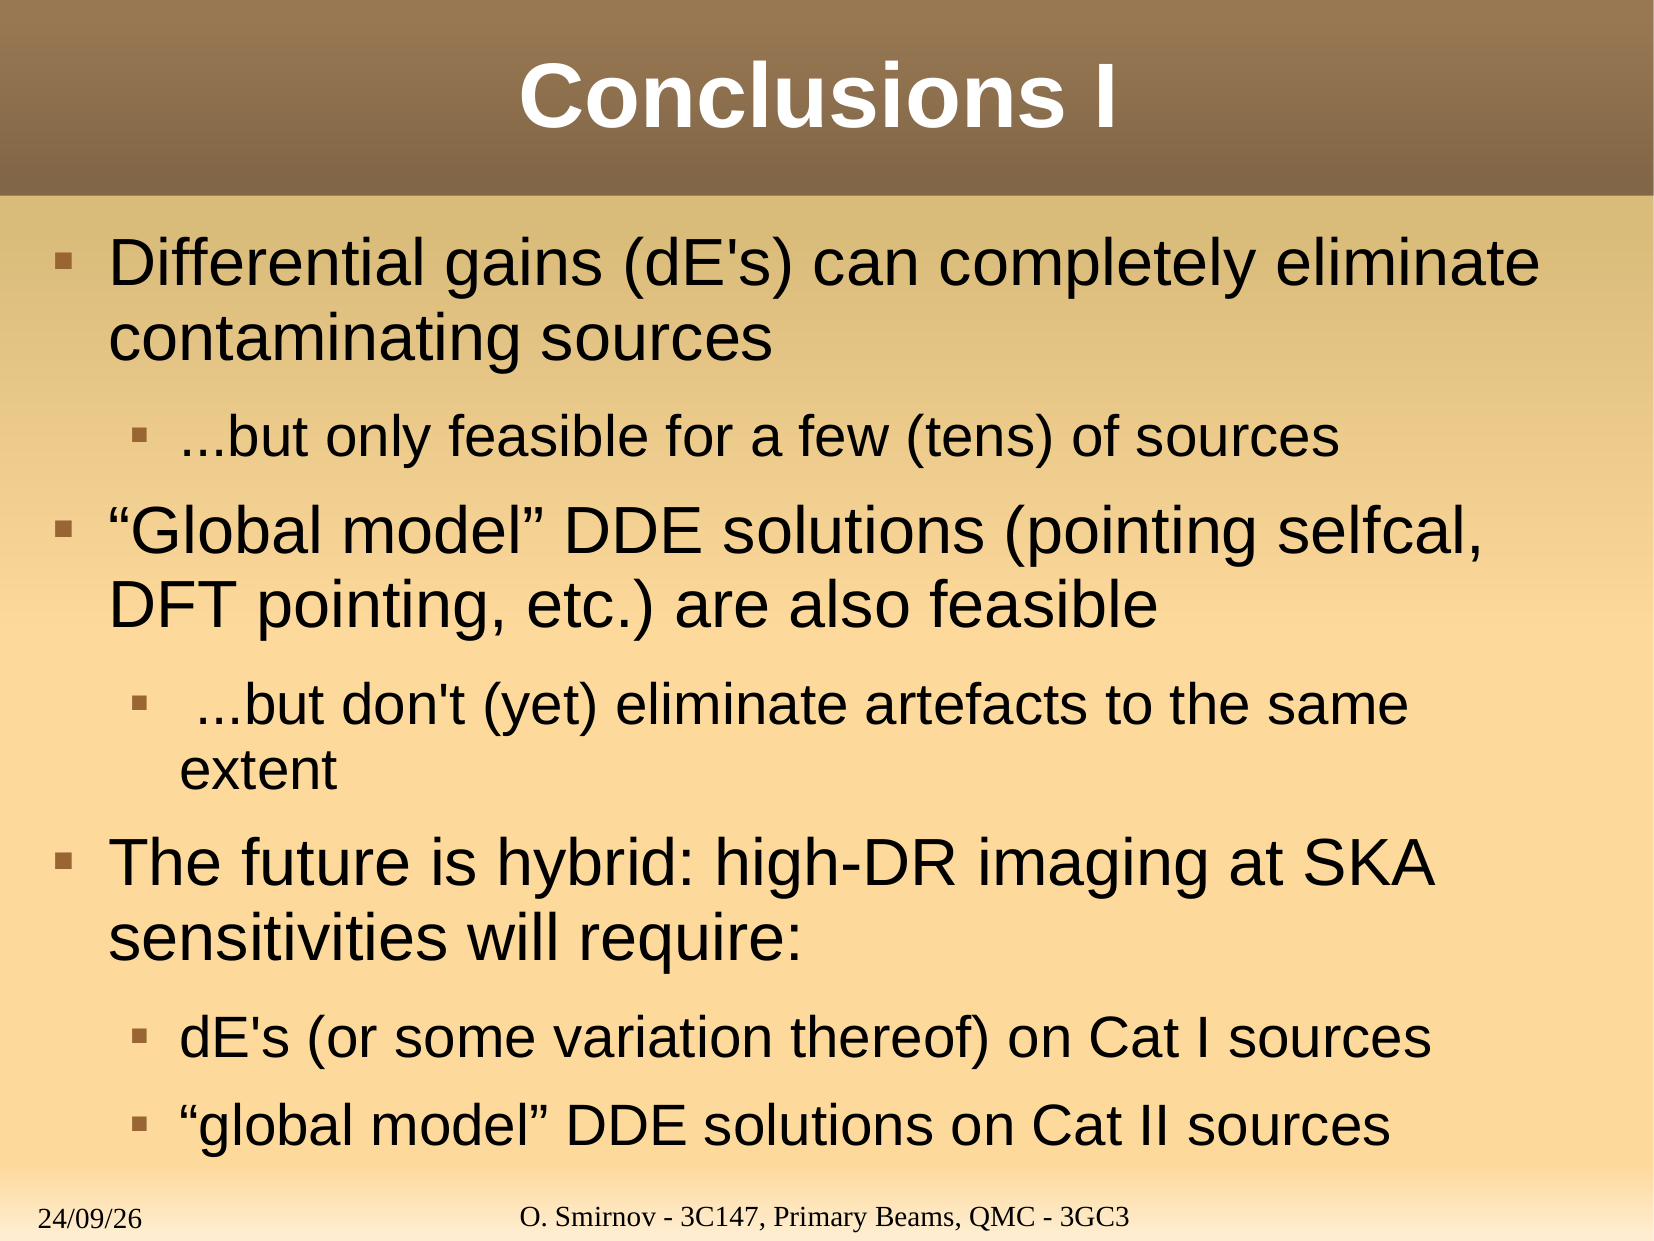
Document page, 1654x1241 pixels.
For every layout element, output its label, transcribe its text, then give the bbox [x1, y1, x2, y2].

list Differential gains (dE's) can completely eliminate contaminating sources ...but only feasible for a few (tens) of sources “Global model” DDE solutions (pointing selfcal, DFT pointing, etc.) are also feasible ...but don't (yet) eliminate artefacts to the same extent The future is hybrid: high-DR imaging at SKA sensitivities will require: dE's (or some variation thereof) on Cat I sources “global model” DDE solutions on Cat II sources [37, 225, 1576, 1241]
picture [0, 0, 1654, 1241]
title Conclusions I [75, 0, 1564, 193]
